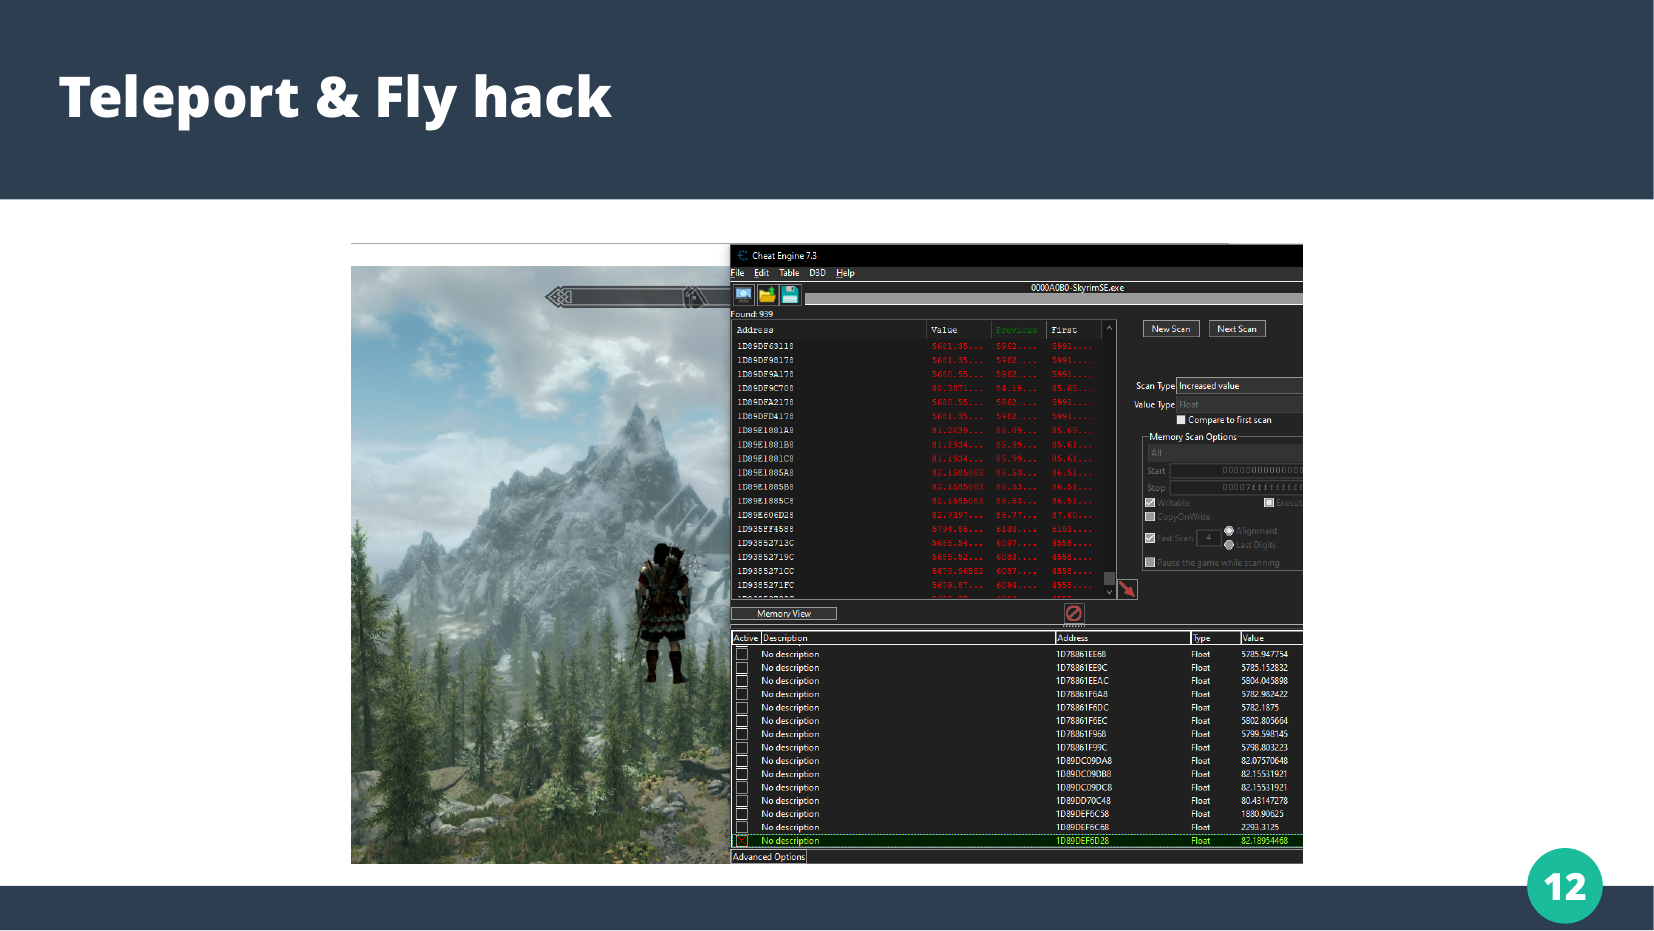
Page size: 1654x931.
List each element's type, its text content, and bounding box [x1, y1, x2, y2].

title Teleport & Fly hack [59, 37, 1595, 155]
picture [351, 243, 1303, 864]
